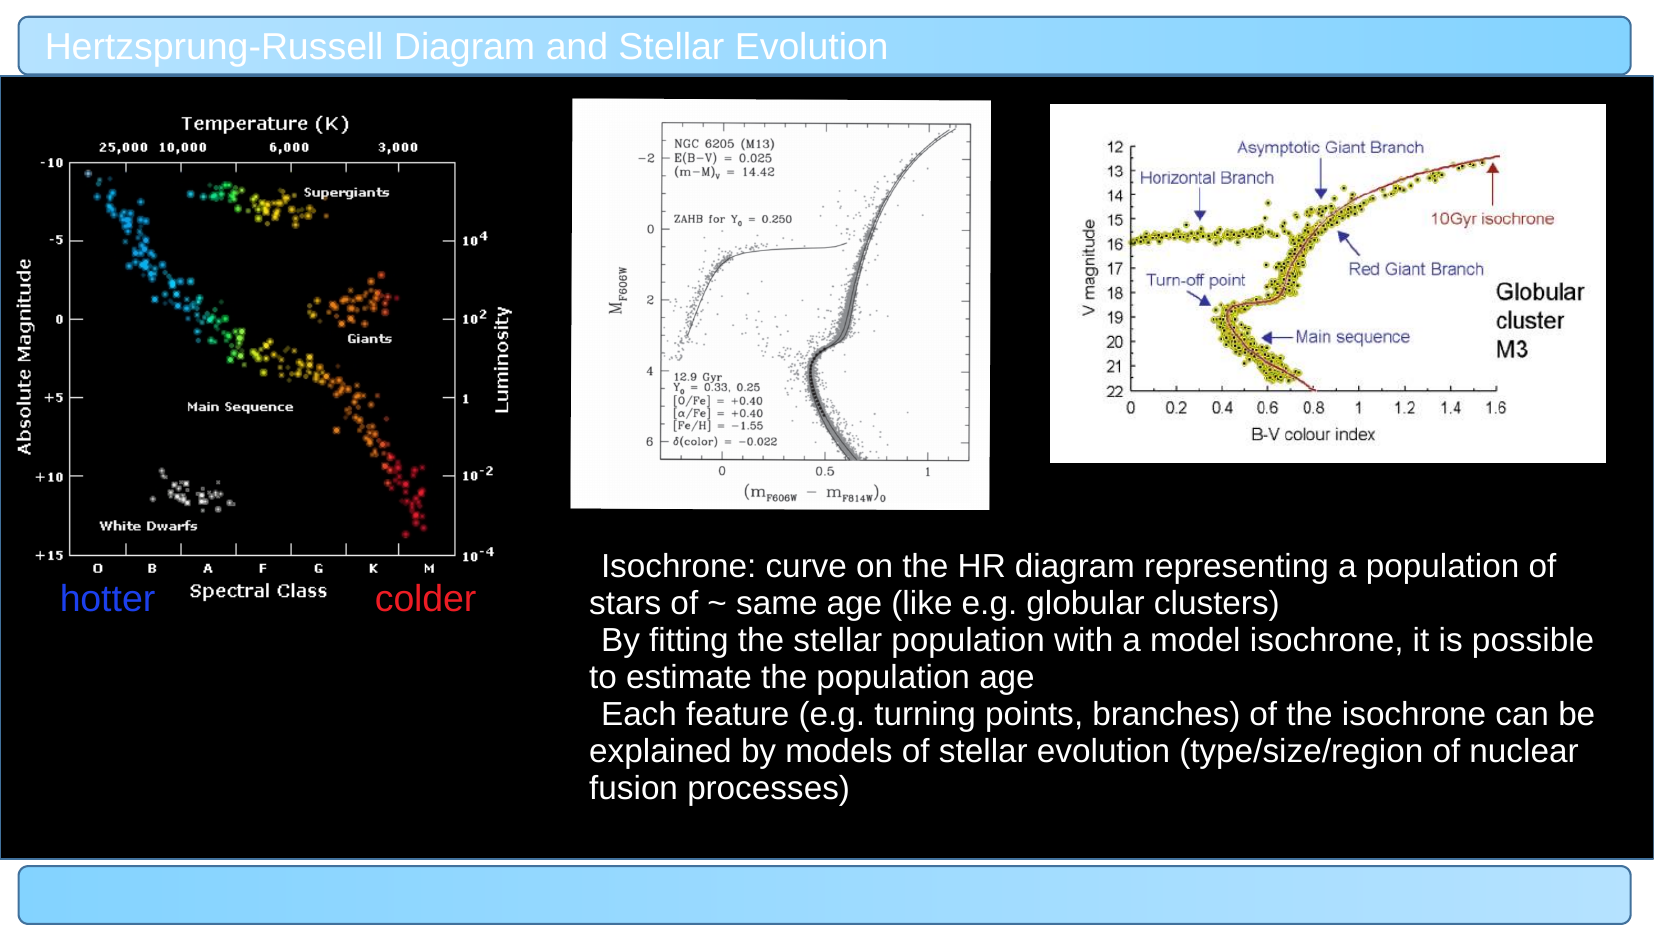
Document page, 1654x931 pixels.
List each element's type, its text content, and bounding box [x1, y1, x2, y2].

picture [15, 90, 521, 632]
picture [1050, 105, 1606, 463]
text_box Isochrone: curve on the HR diagram representing a population of stars of ~ same age (like e.g. globular clusters) By fitting the stellar population with a model isochrone, it is possible to estimate the population age Each feature (e.g. turning points, branches) of the isochrone can be explained by models of stellar evolution (type/size/region of nuclear fusion processes) [574, 540, 1621, 822]
text_box hotter [45, 570, 406, 627]
text_box Hertzsprung-Russell Diagram and Stellar Evolution [30, 18, 931, 159]
picture [570, 100, 991, 511]
text_box colder [406, 570, 721, 627]
text_box [0, 76, 1654, 859]
